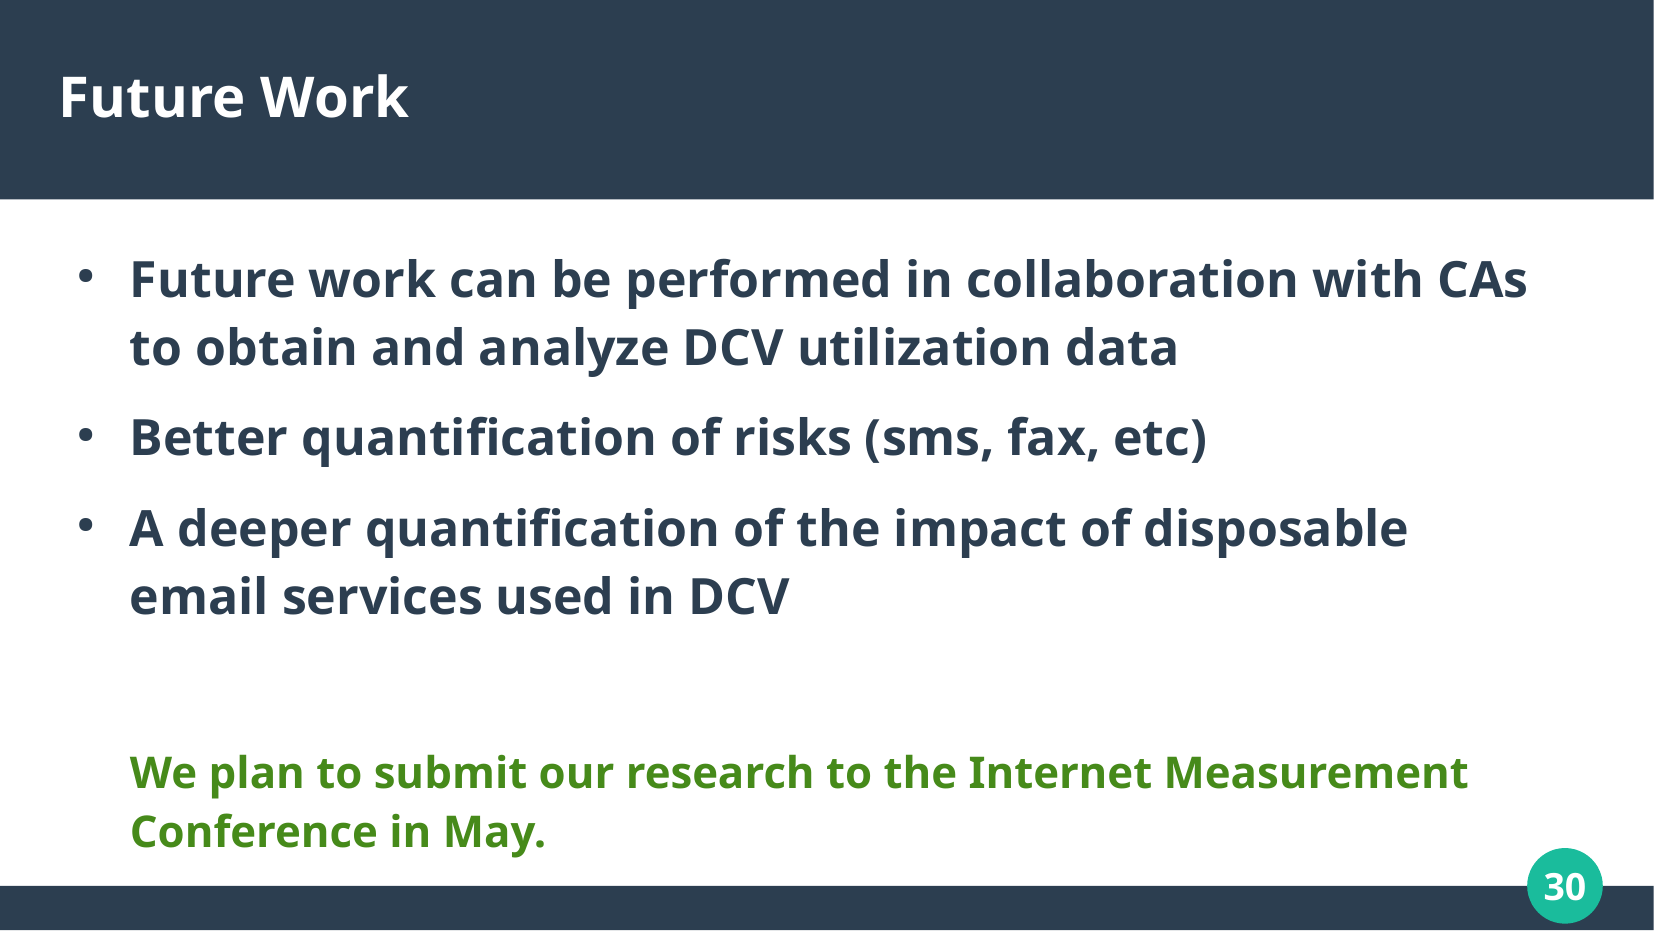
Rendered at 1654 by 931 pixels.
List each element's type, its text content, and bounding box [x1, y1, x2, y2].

title Future Work [59, 37, 1595, 155]
list Future work can be performed in collaboration with CAs to obtain and analyze DCV utilization data Better quantification of risks (sms, fax, etc) A deeper quantification of the impact of disposable email services used in DCV We plan to submit our research to the Internet Measurement Conference in May. [59, 243, 1538, 864]
